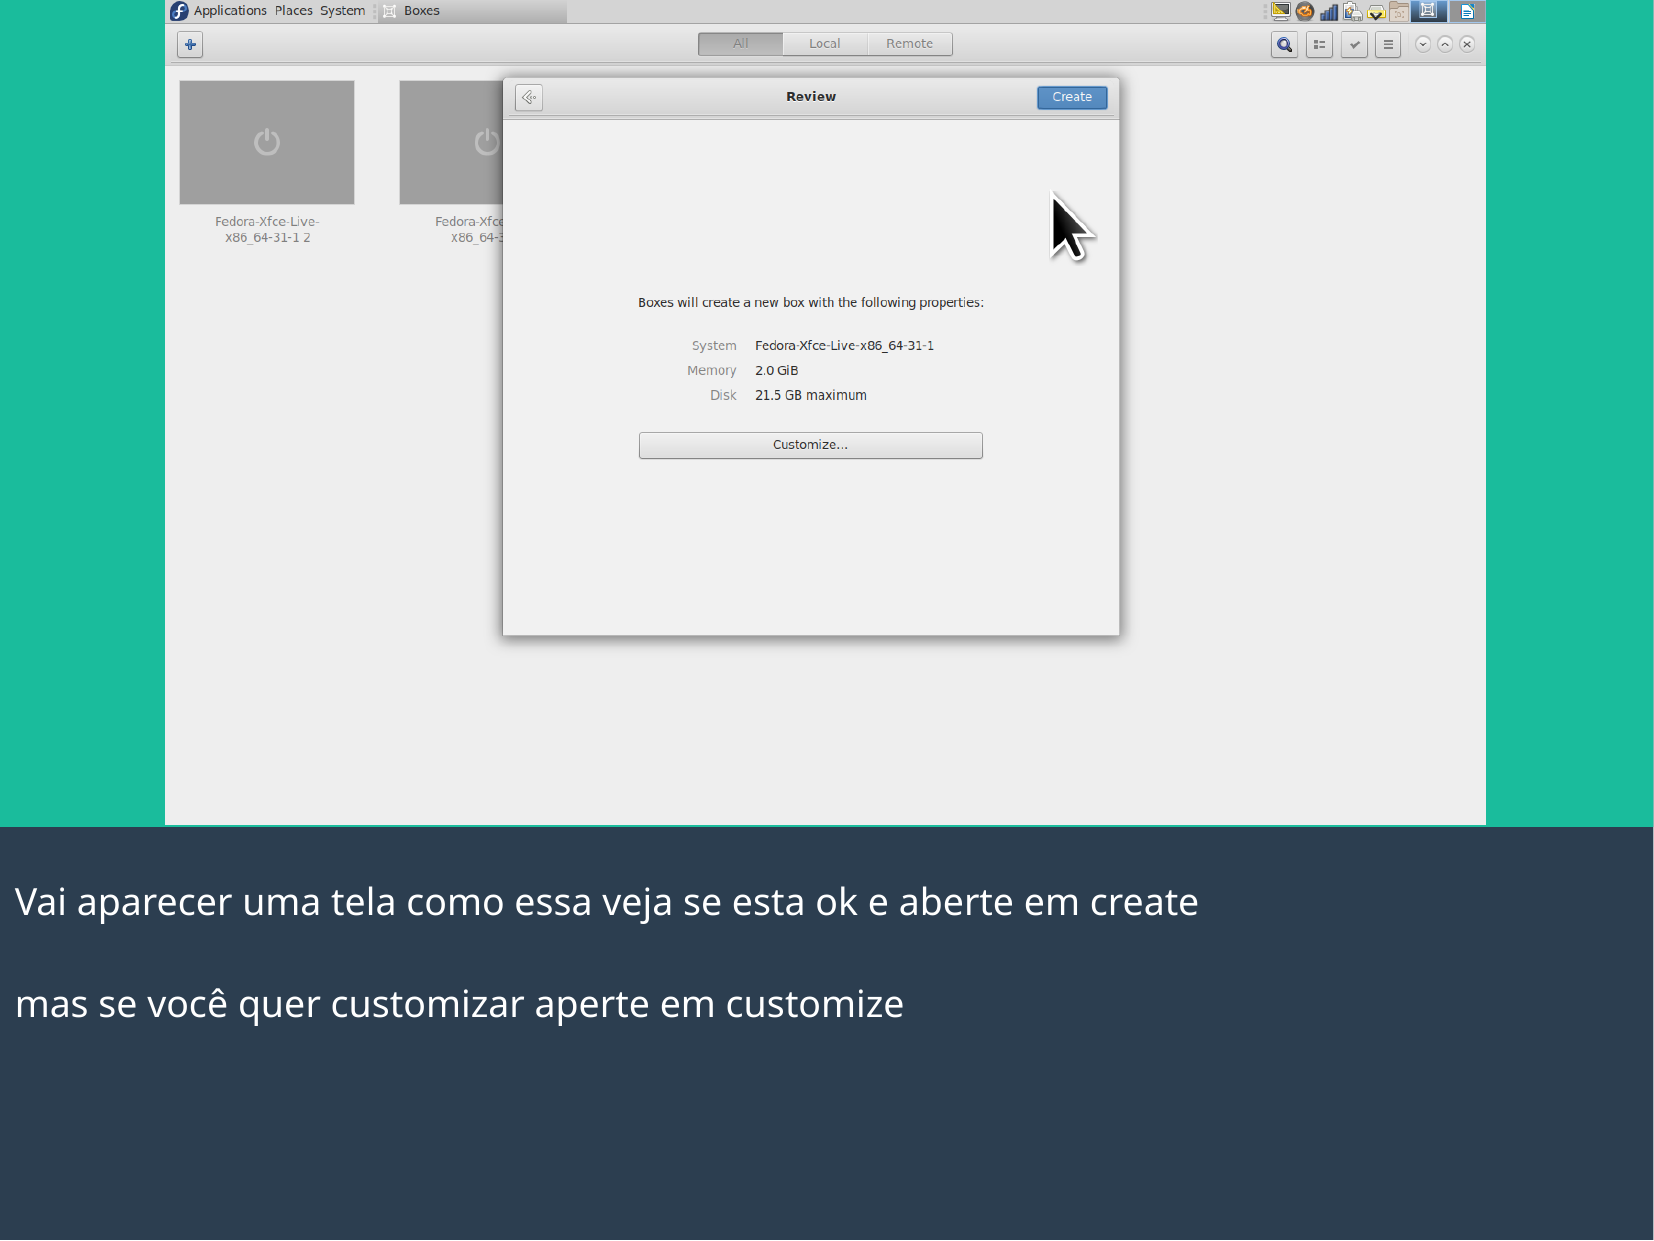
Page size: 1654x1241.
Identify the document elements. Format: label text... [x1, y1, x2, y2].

text_box Vai aparecer uma tela como essa veja se esta ok e aberte em create mas se você quer customizar aperte em customize [0, 868, 1516, 1014]
picture [165, 0, 1486, 826]
